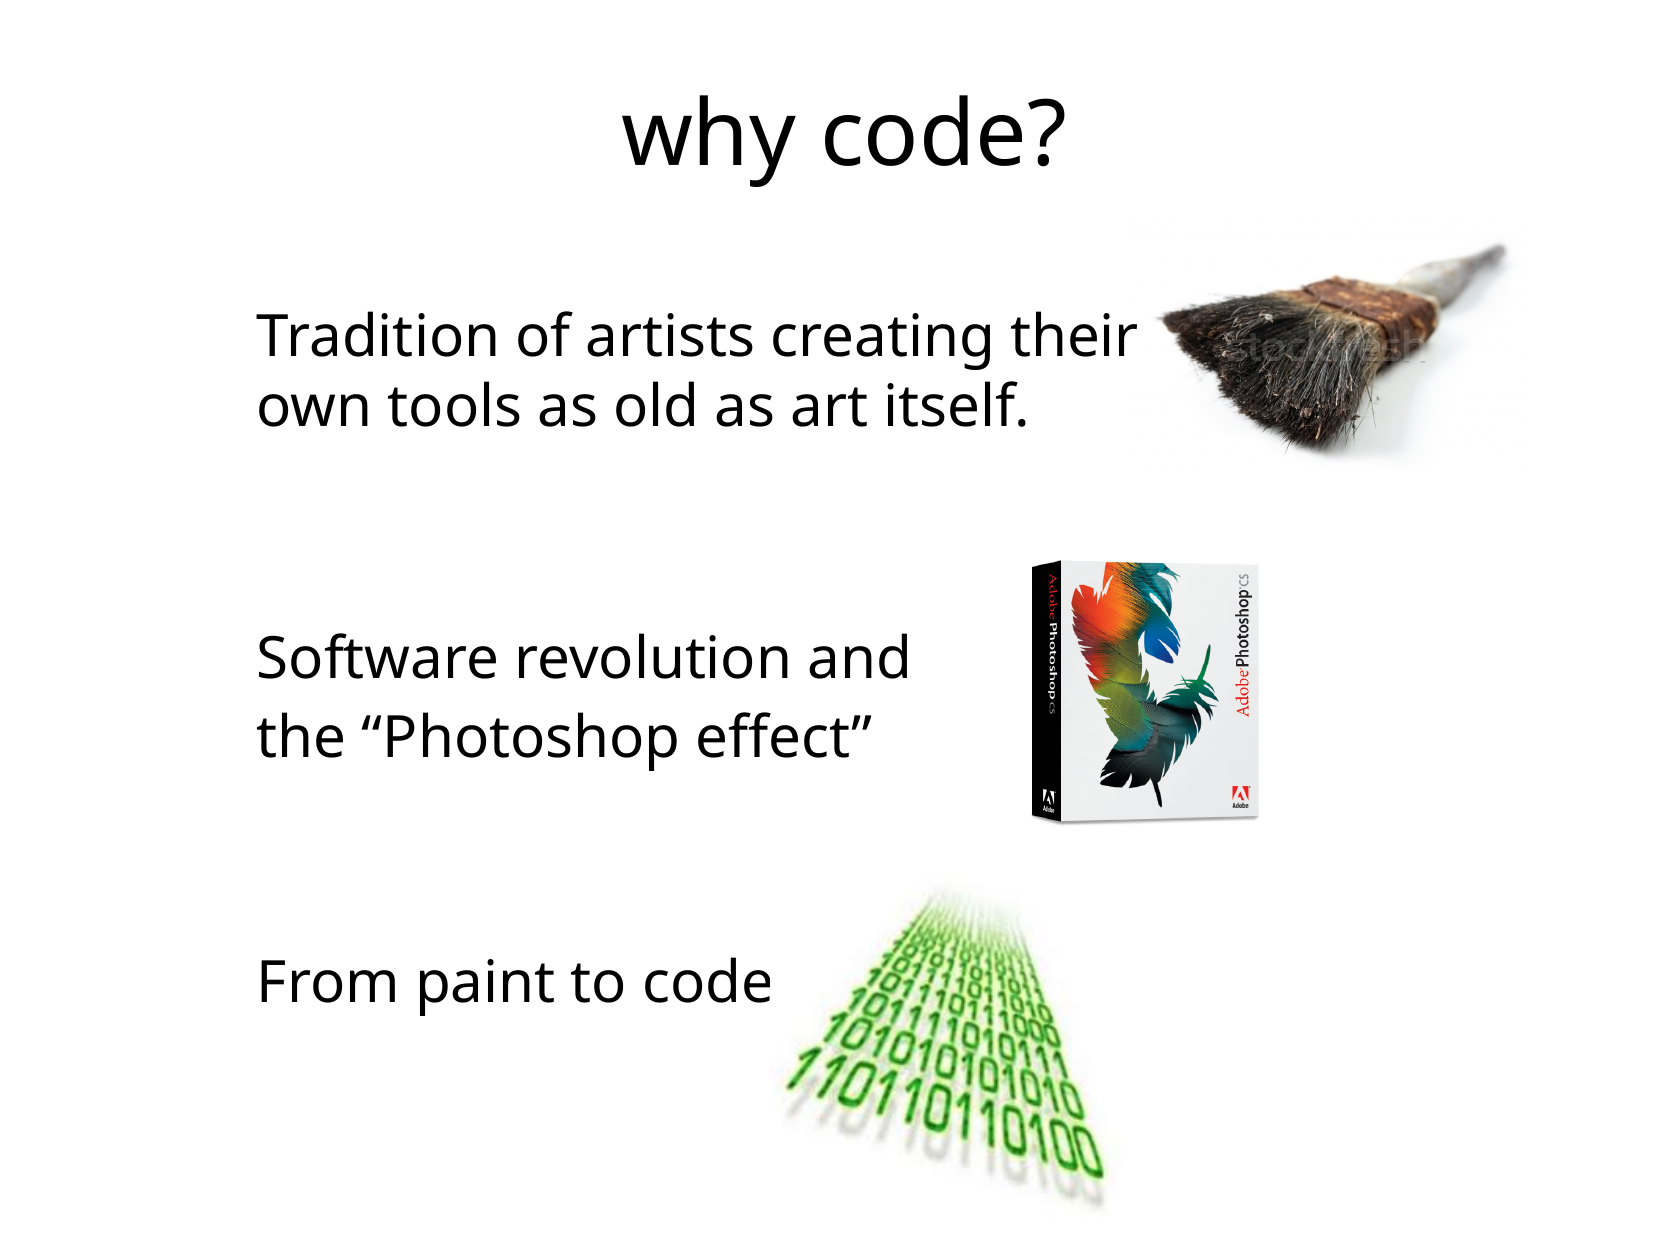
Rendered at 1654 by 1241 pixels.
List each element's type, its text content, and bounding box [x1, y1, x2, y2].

title why code? [124, 25, 1530, 233]
picture [1127, 233, 1524, 483]
picture [1027, 755, 1264, 827]
picture [1211, 557, 1264, 608]
list Tradition of artists creating their own tools as old as art itself. [206, 290, 1211, 608]
text_box Software revolution and the “Photoshop effect” [206, 608, 1518, 755]
text_box From paint to code [206, 932, 770, 1014]
picture [770, 868, 1123, 1220]
